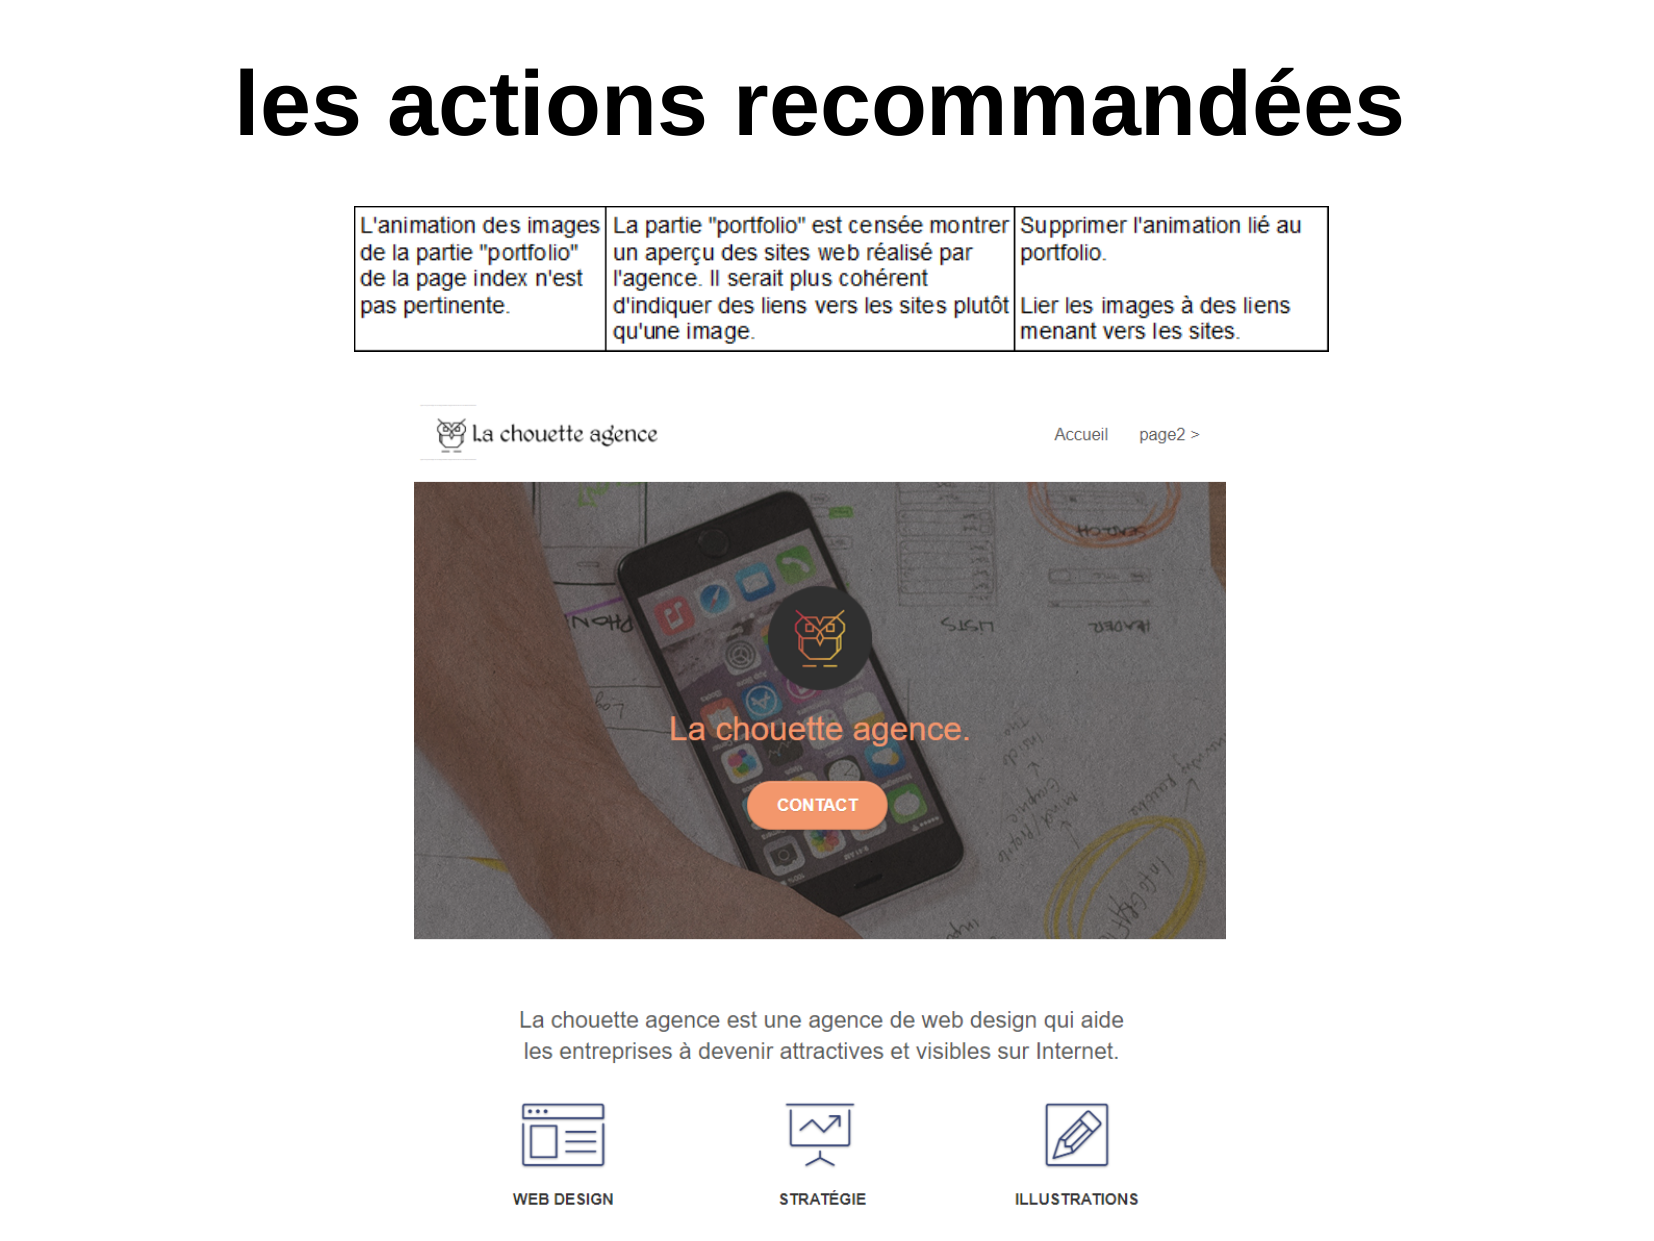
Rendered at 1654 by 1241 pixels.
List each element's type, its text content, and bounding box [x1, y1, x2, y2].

title les actions recommandées [76, 0, 1565, 208]
picture [354, 206, 1329, 352]
picture [414, 383, 1226, 1211]
